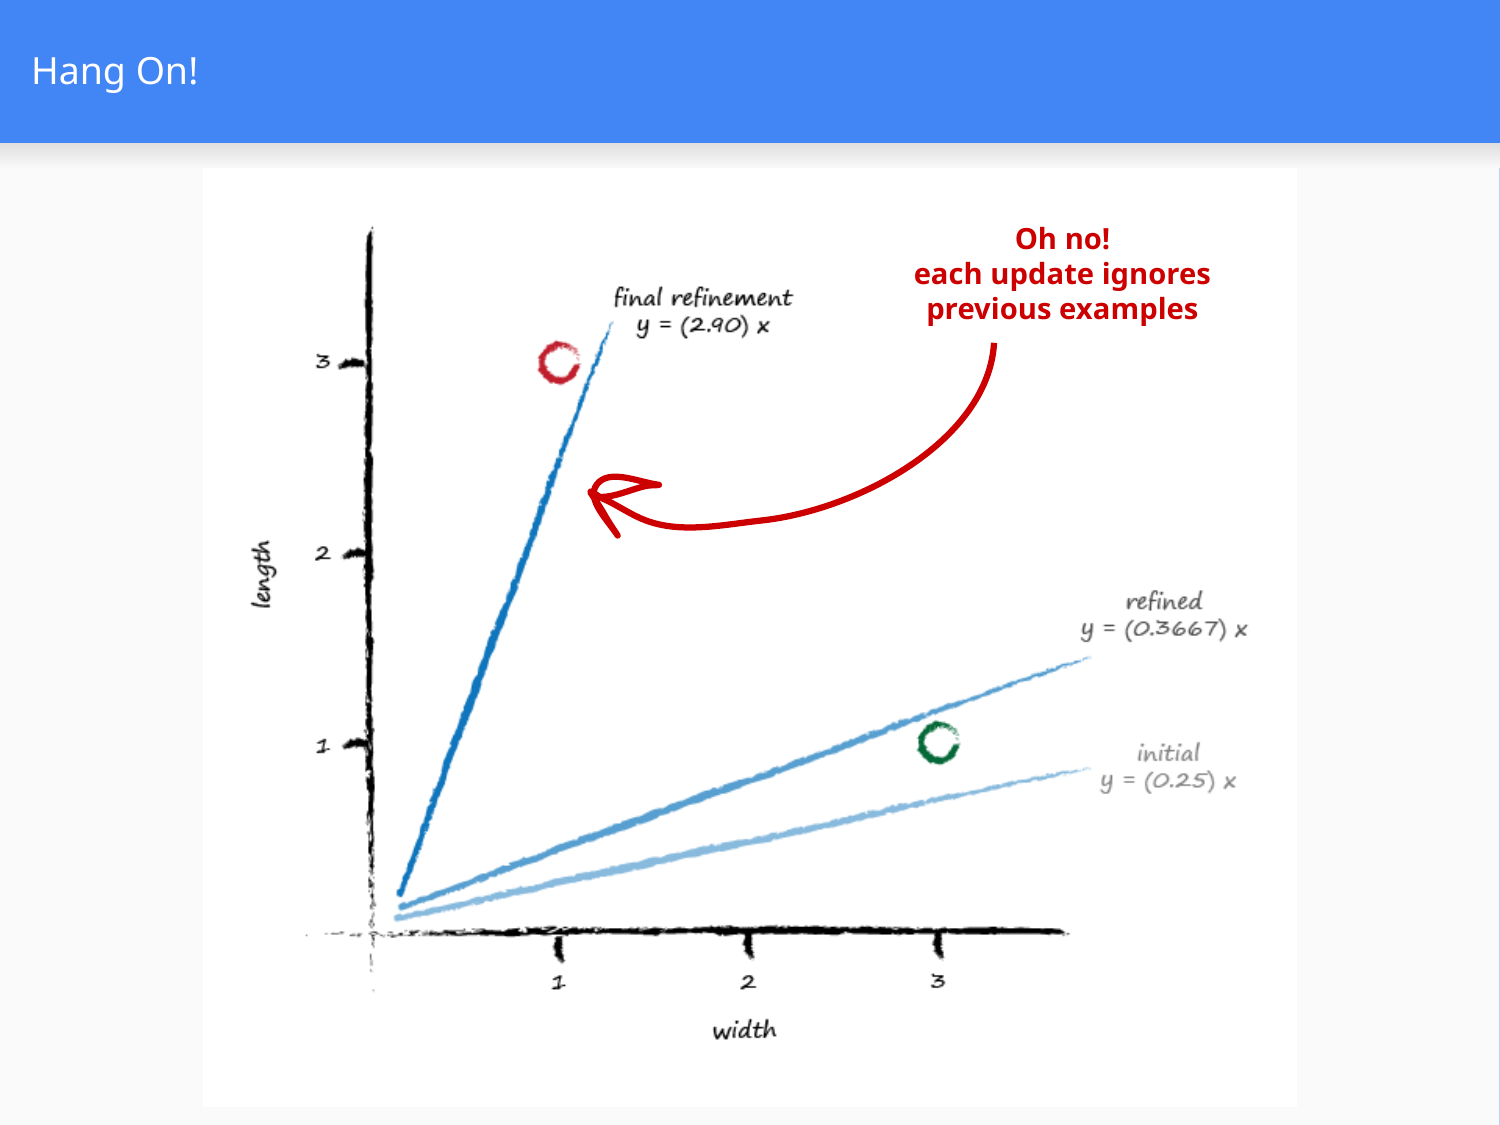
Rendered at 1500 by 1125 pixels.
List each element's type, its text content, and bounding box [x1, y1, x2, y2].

picture [598, 480, 637, 493]
title Hang On! [16, 3, 1464, 136]
picture [203, 168, 1297, 1107]
text_box Oh no! each update ignores previous examples [811, 205, 1314, 378]
